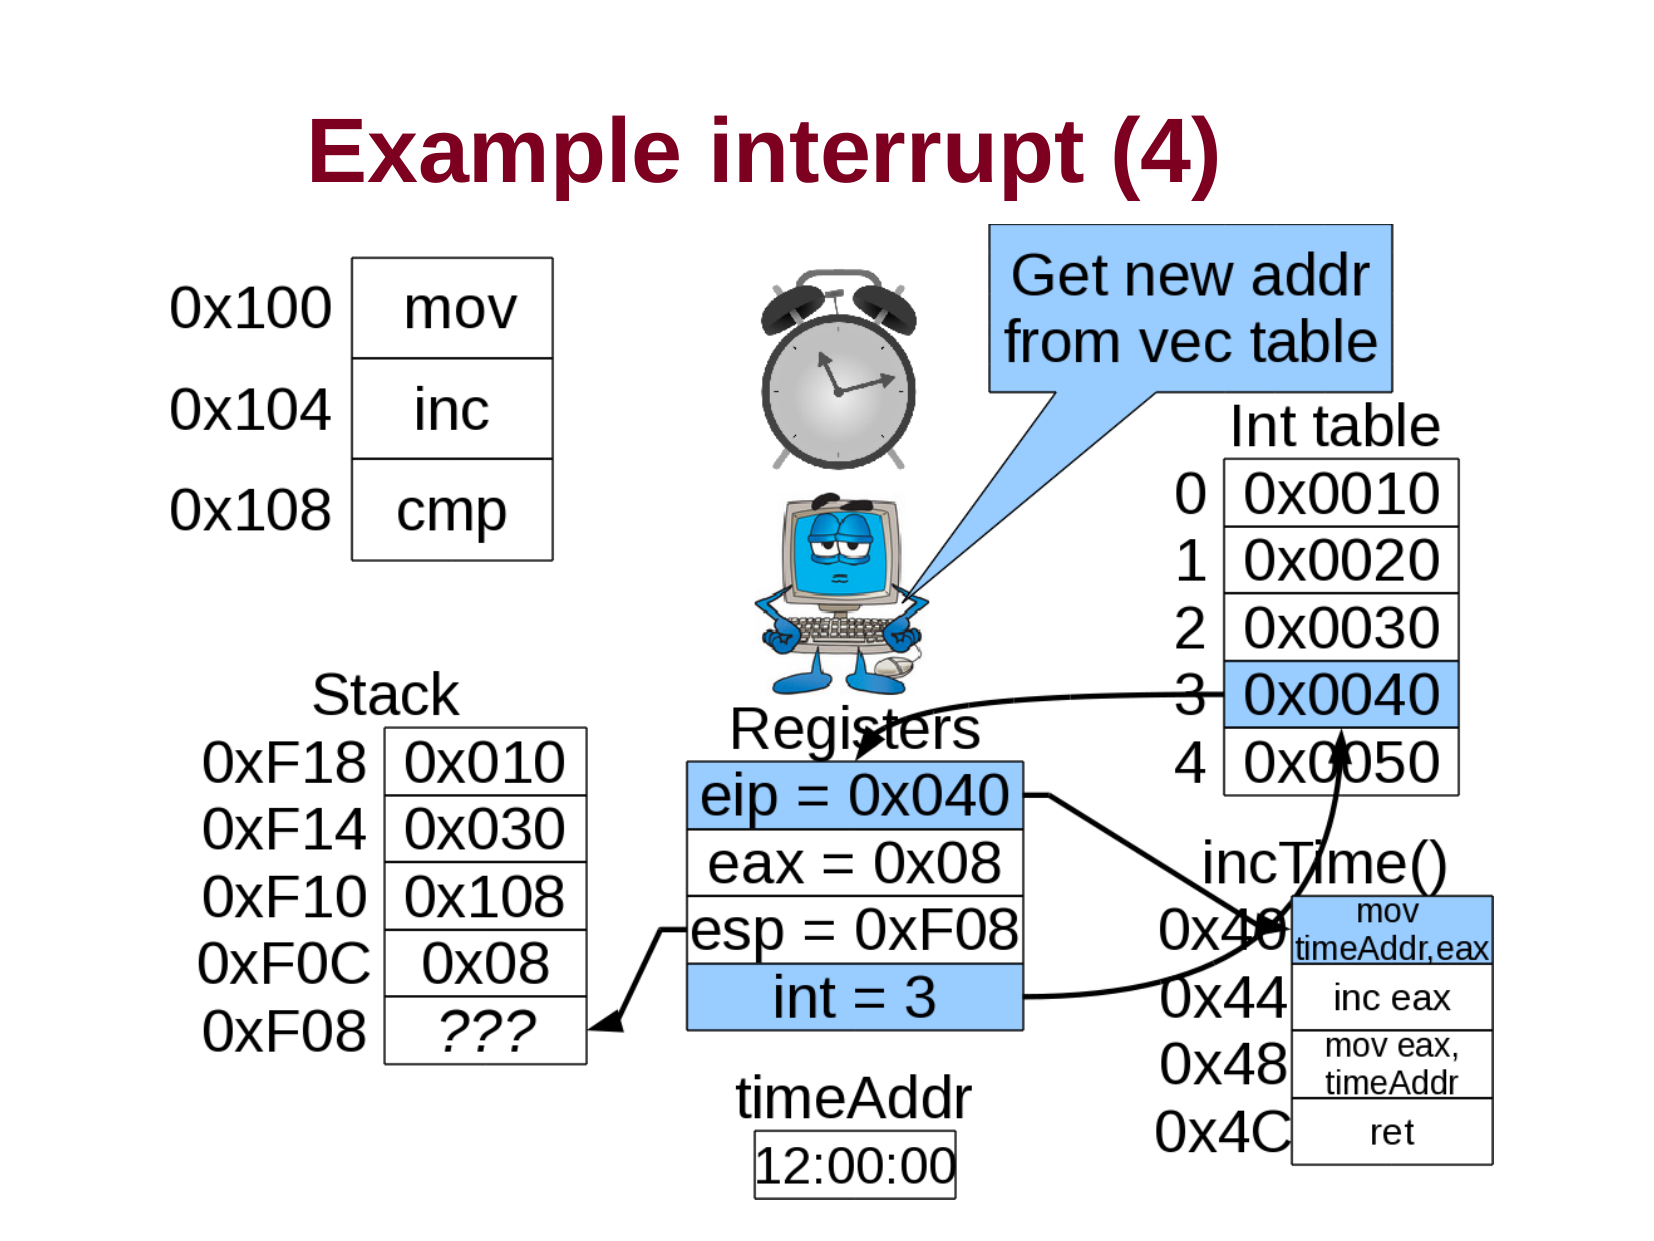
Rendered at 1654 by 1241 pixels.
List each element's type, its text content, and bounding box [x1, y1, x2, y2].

title Example interrupt (4) [118, 94, 1412, 207]
picture [0, 0, 1654, 1241]
